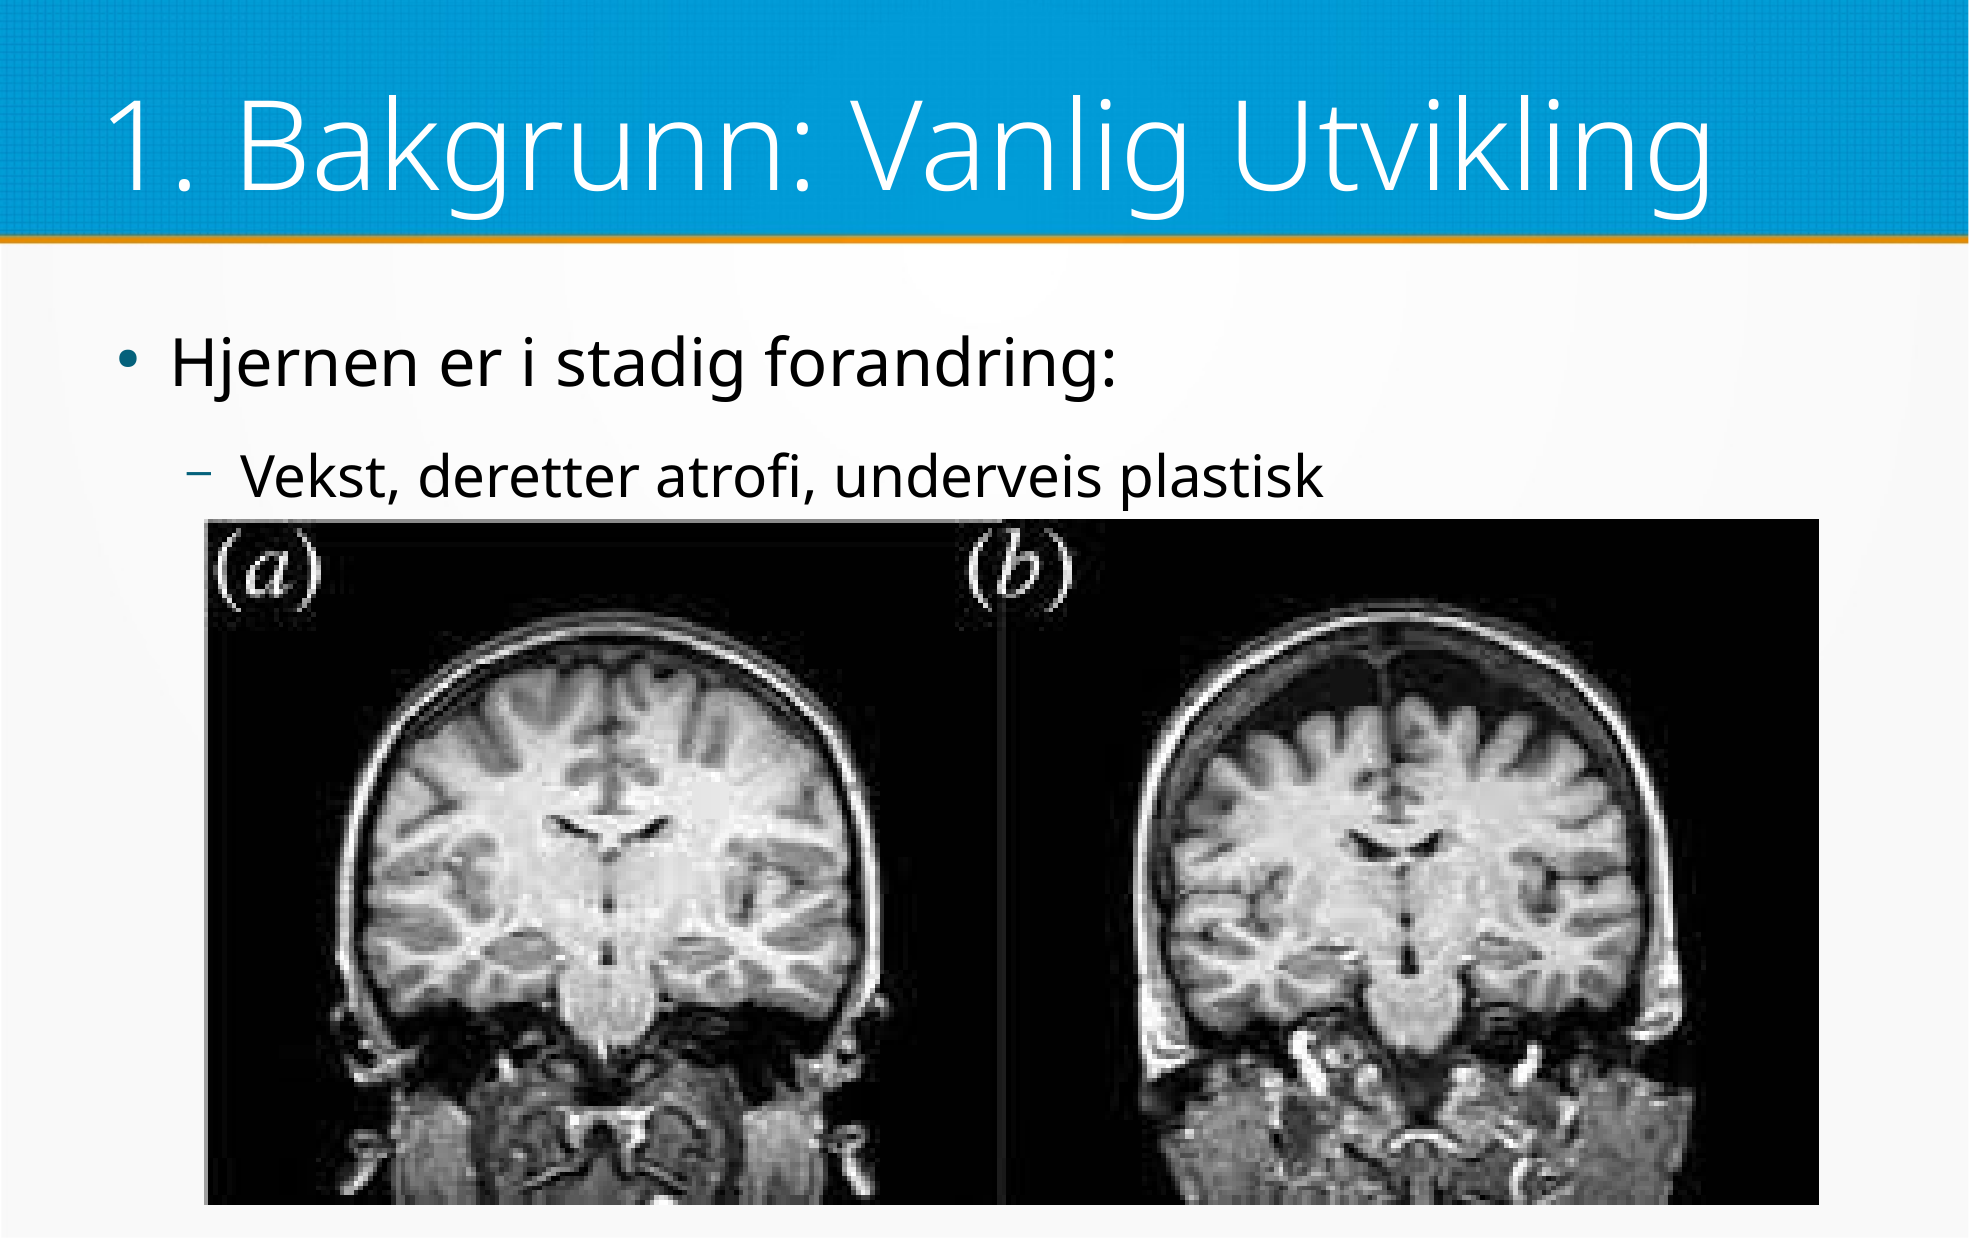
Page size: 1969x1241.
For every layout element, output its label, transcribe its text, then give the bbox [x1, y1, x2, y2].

title 1. Bakgrunn: Vanlig Utvikling [98, 19, 1870, 227]
list Hjernen er i stadig forandring: Vekst, deretter atrofi, underveis plastisk [98, 315, 1861, 1081]
picture [0, 233, 1969, 1241]
